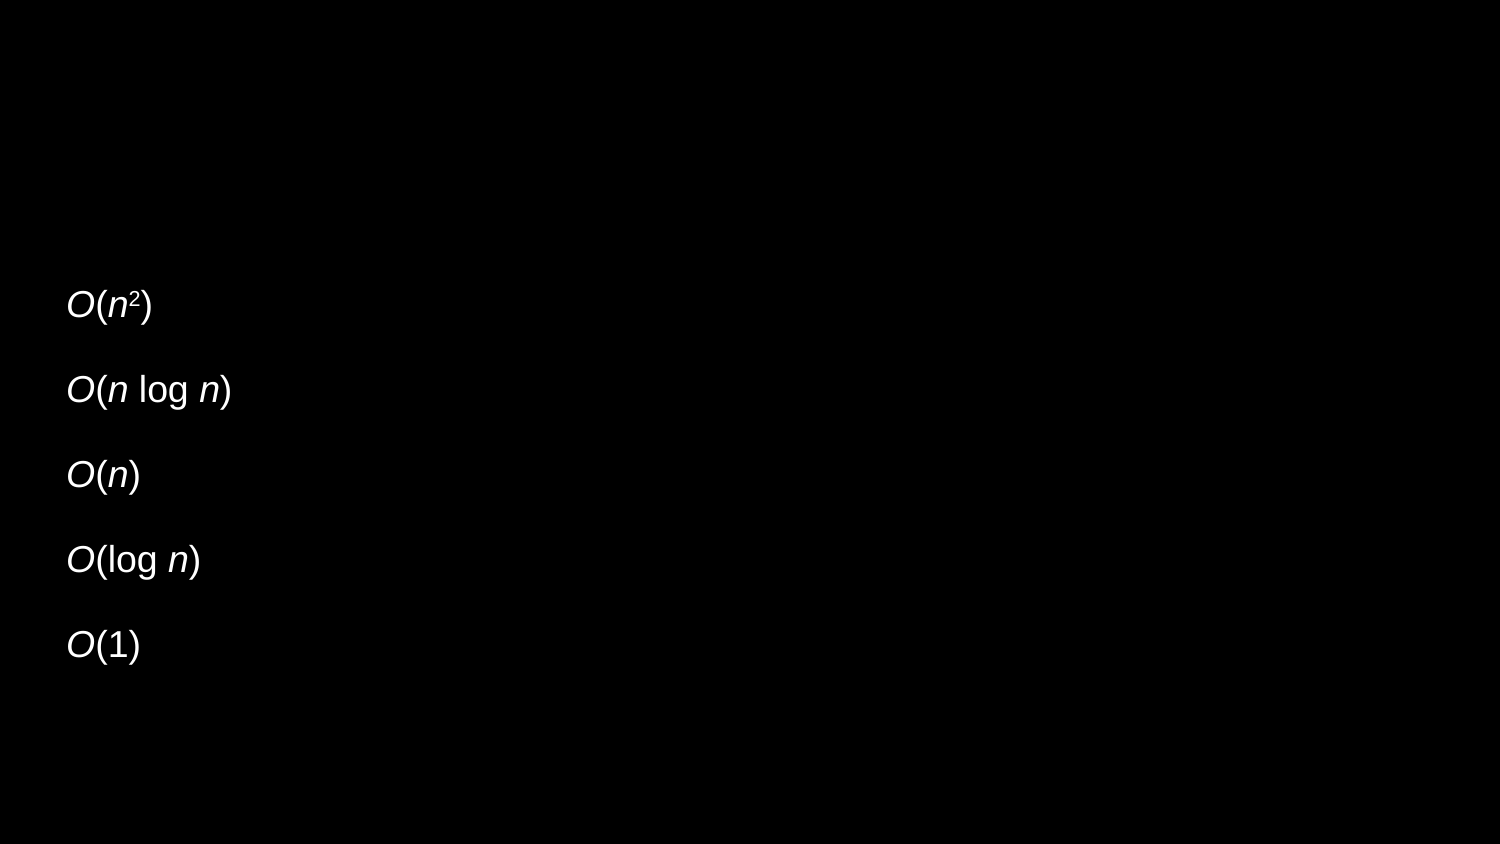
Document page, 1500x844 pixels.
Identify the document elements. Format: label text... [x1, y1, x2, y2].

list O(n2) O(n log n) O(n) O(log n) O(1) [51, 189, 1449, 750]
